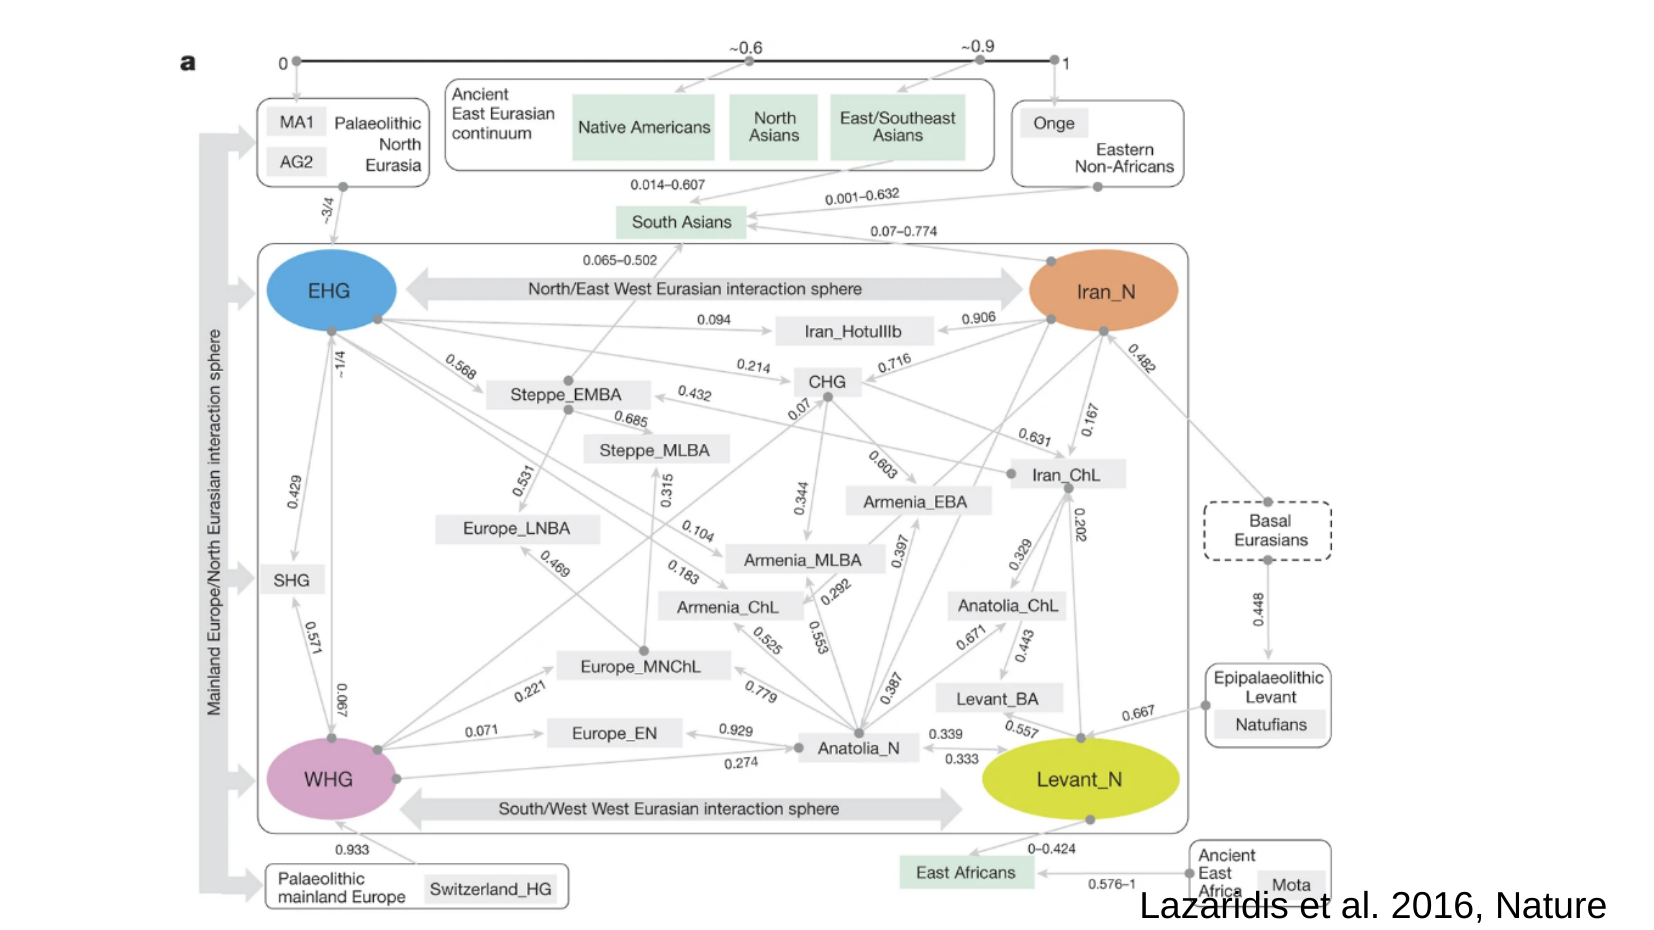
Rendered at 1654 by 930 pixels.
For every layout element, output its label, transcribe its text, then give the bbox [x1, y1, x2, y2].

picture [149, 14, 1410, 923]
text_box Lazaridis et al. 2016, Nature [1124, 877, 1643, 930]
